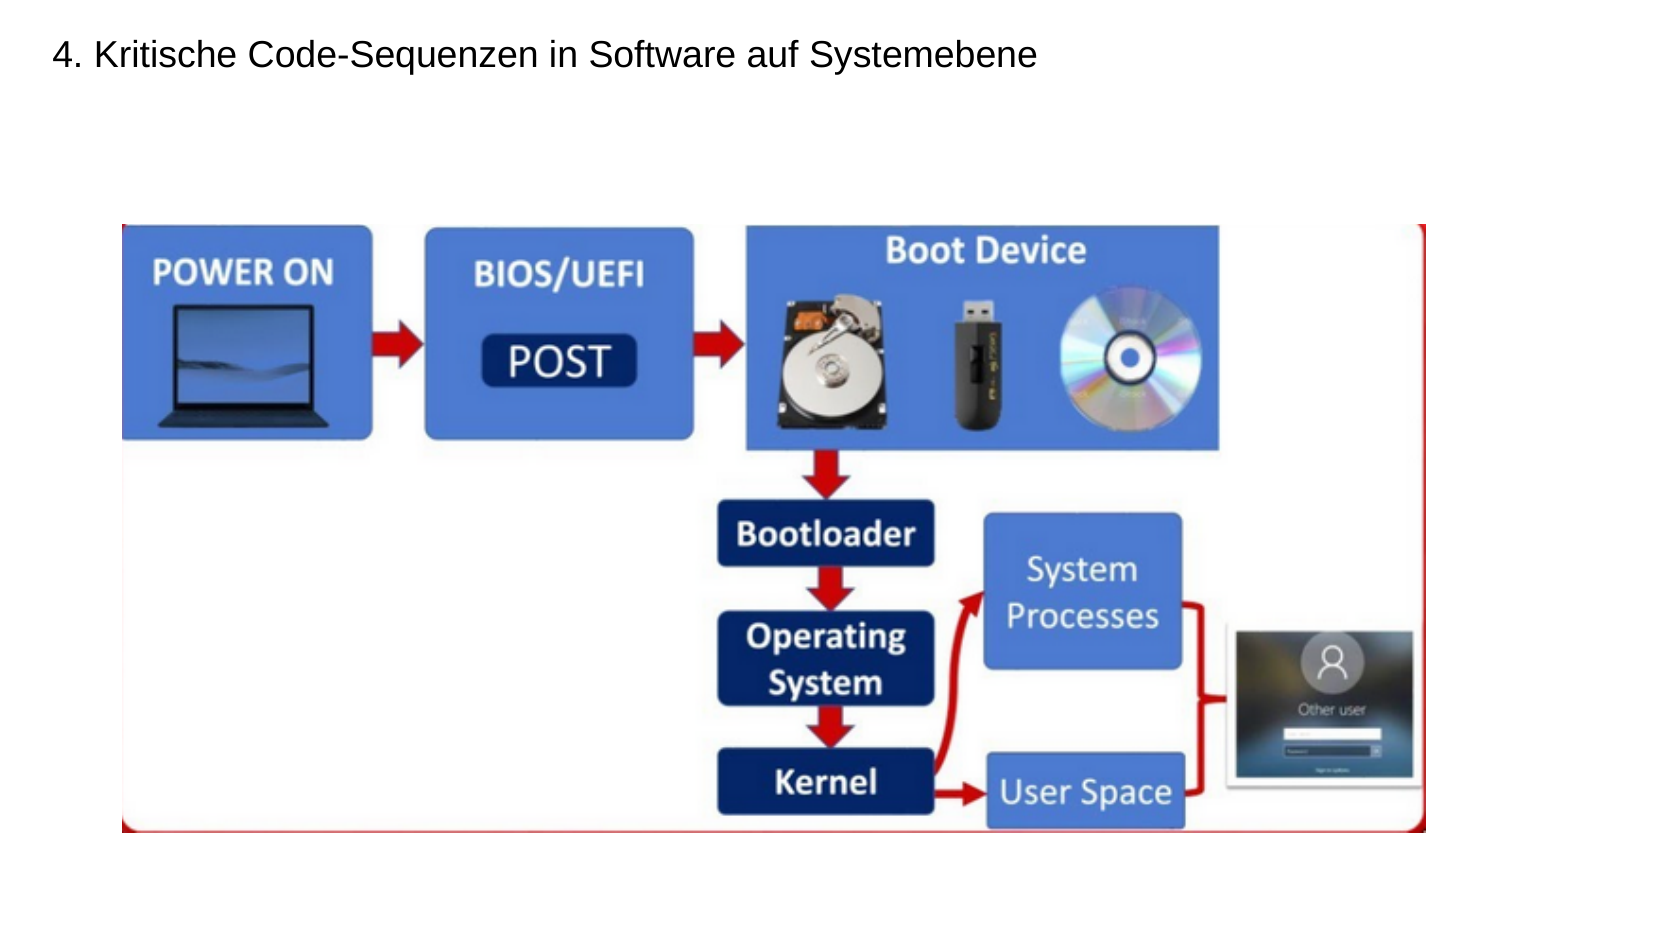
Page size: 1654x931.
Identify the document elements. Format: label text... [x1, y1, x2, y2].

picture [122, 224, 1426, 833]
text_box 4. Kritische Code-Sequenzen in Software auf Systemebene [37, 26, 1426, 151]
